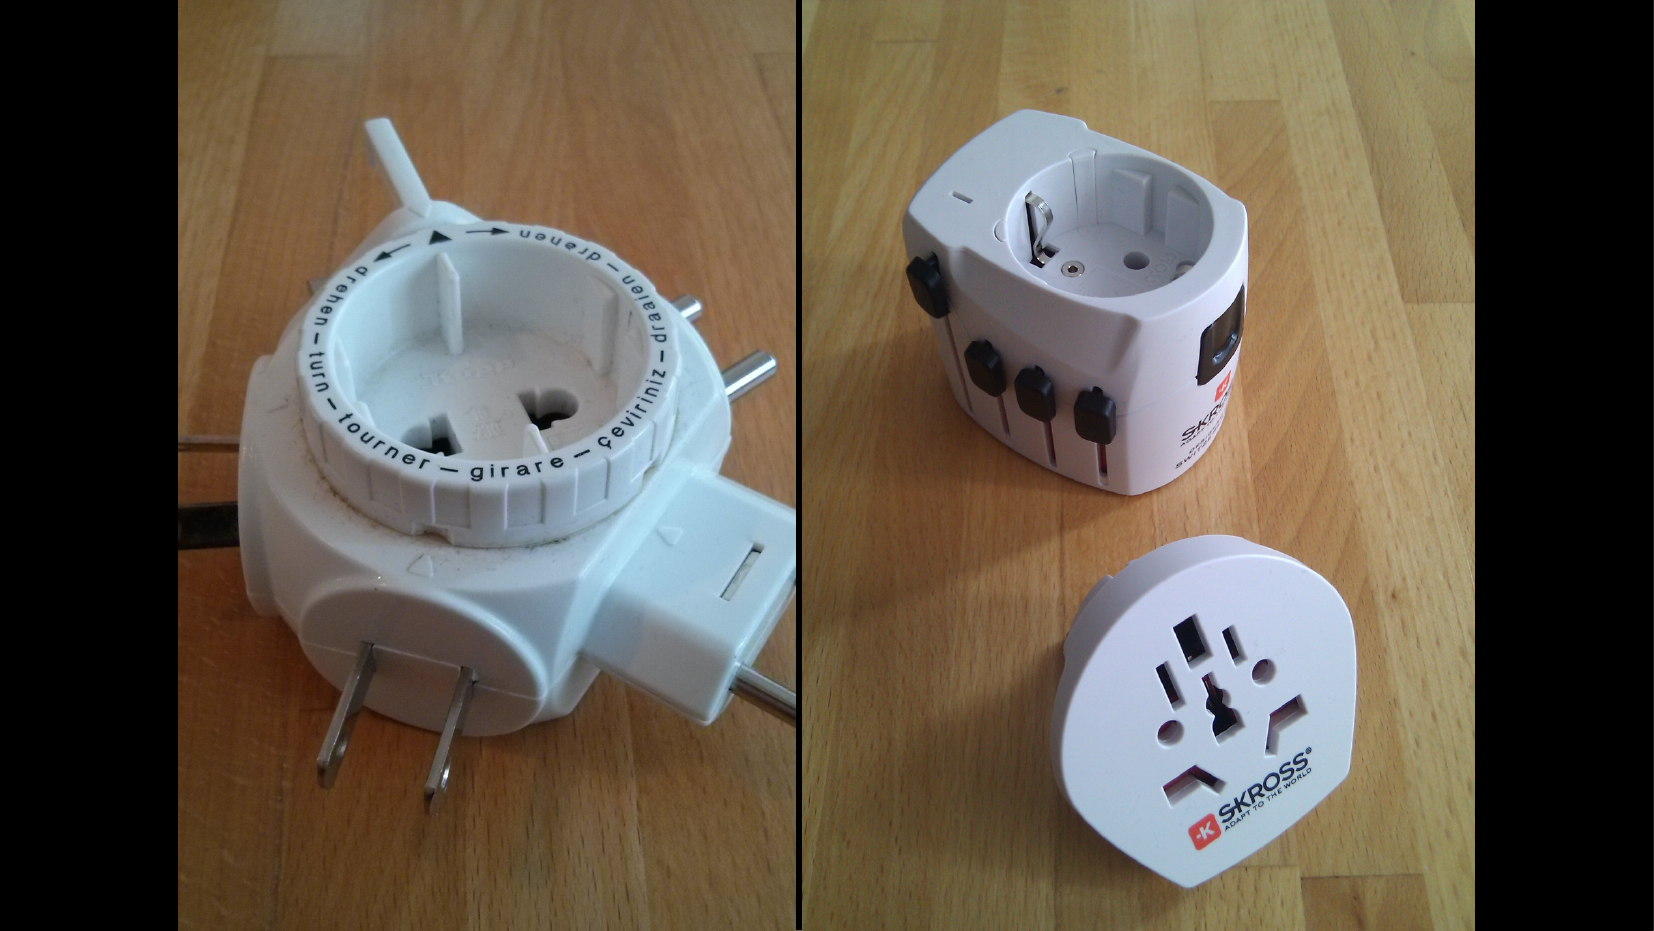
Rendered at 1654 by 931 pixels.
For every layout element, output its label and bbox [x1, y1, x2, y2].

picture [178, 0, 1475, 931]
